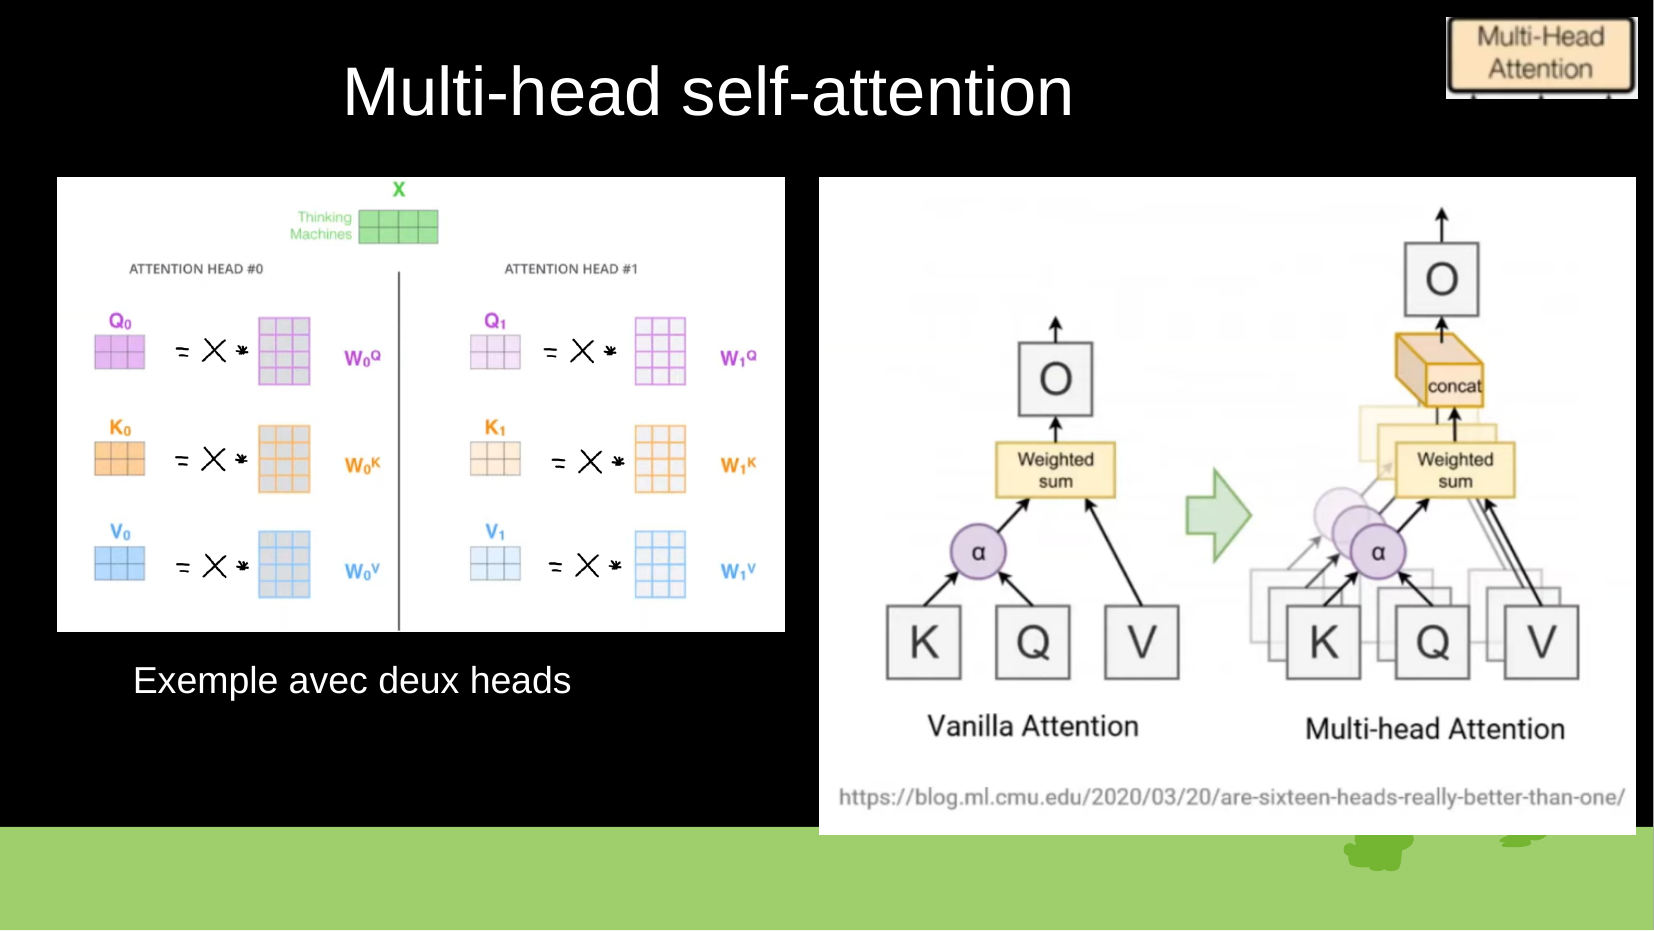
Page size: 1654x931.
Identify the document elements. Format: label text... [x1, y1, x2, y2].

title Multi-head self-attention [0, 17, 1447, 166]
picture [57, 177, 785, 632]
text_box Exemple avec deux heads [118, 651, 680, 709]
picture [1446, 17, 1638, 99]
picture [819, 177, 1636, 835]
